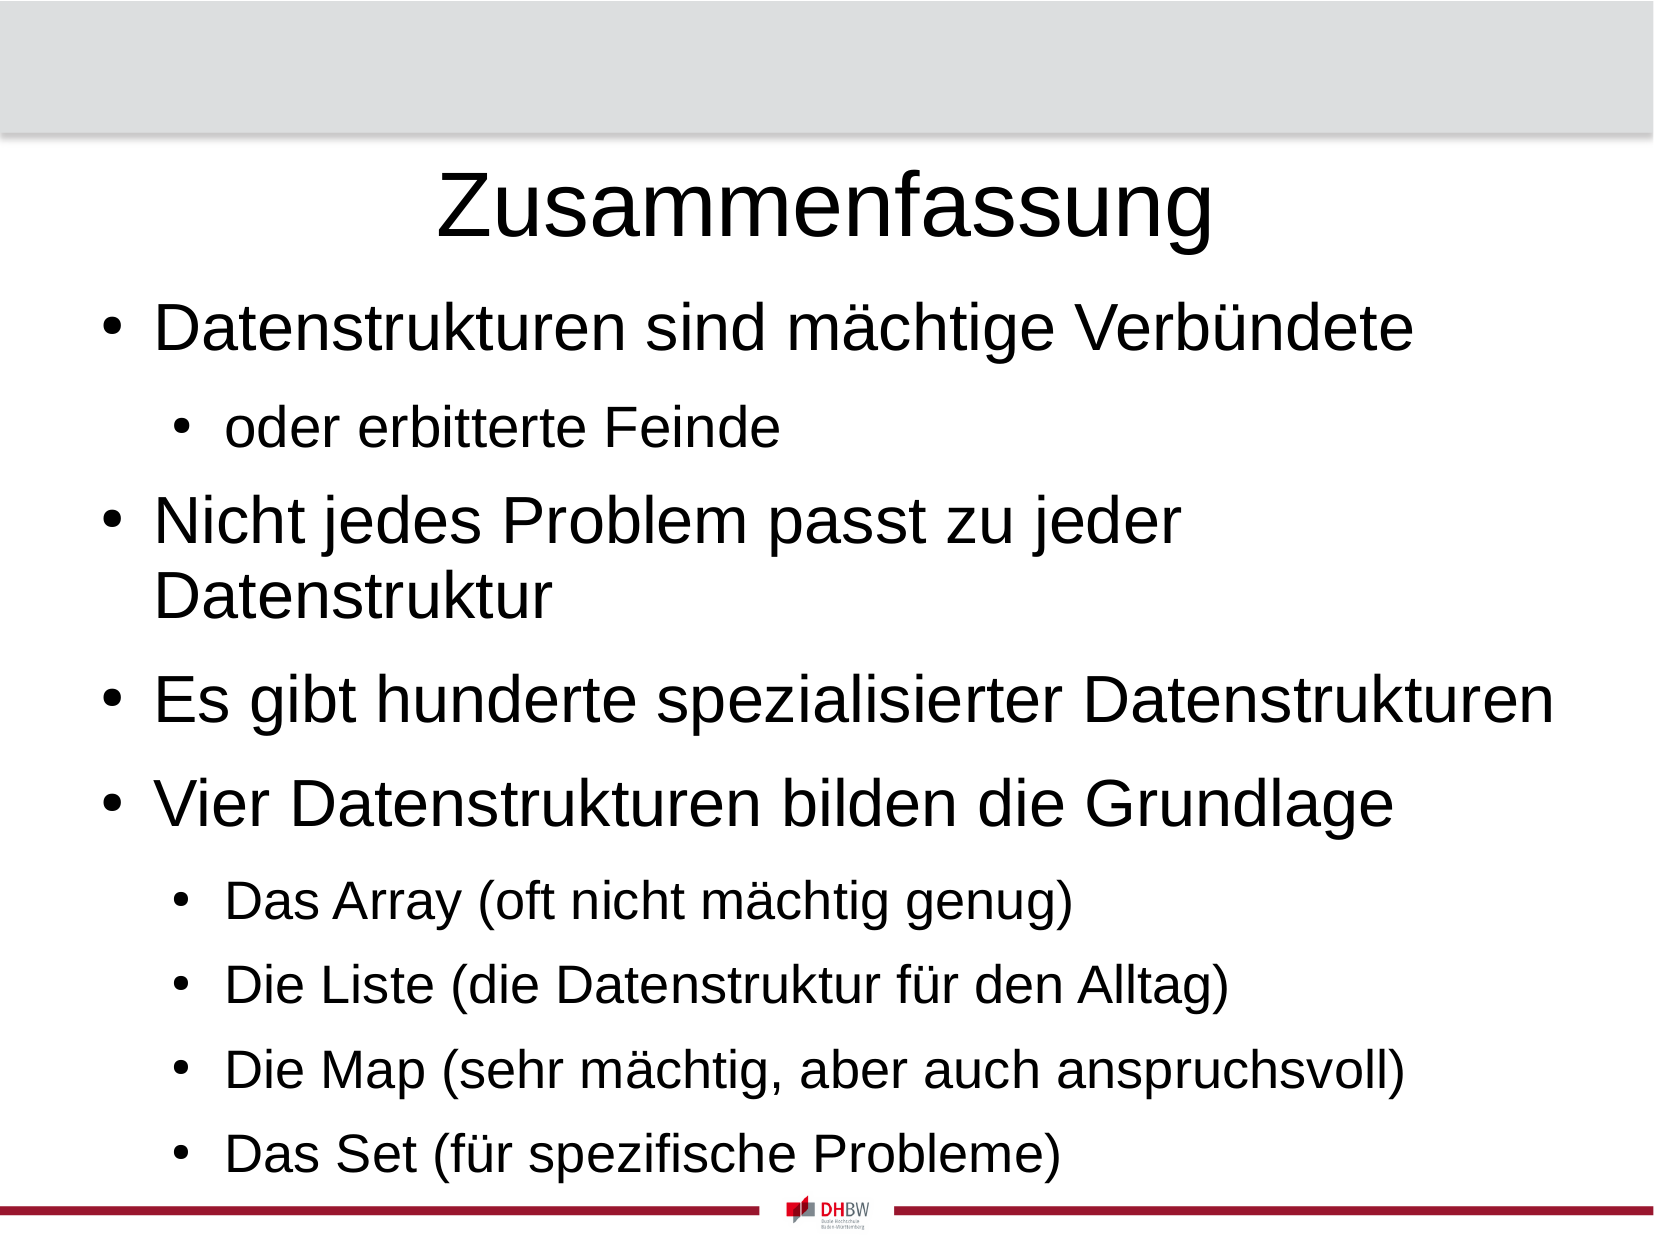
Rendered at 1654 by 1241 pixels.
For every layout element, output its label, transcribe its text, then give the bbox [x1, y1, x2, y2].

title Zusammenfassung [82, 49, 1571, 257]
picture [0, 1, 1654, 1237]
list Datenstrukturen sind mächtige Verbündete oder erbitterte Feinde Nicht jedes Problem passt zu jeder Datenstruktur Es gibt hunderte spezialisierter Datenstrukturen Vier Datenstrukturen bilden die Grundlage Das Array (oft nicht mächtig genug) Die Liste (die Datenstruktur für den Alltag) Die Map (sehr mächtig, aber auch anspruchsvoll) Das Set (für spezifische Probleme) [82, 290, 1571, 1184]
